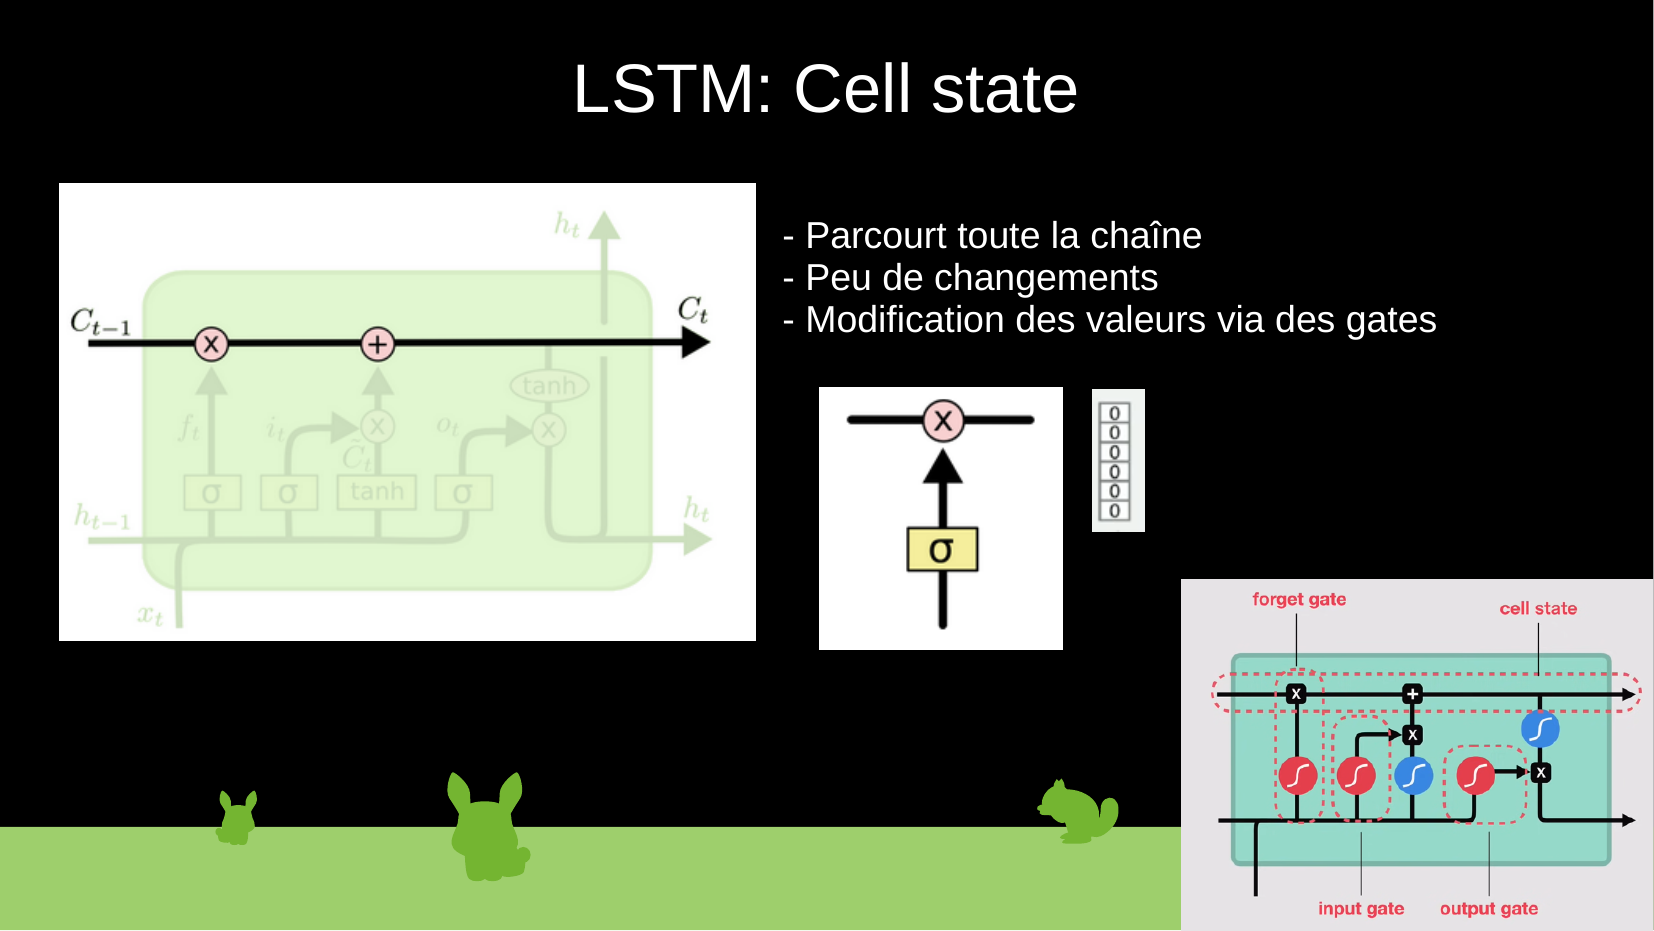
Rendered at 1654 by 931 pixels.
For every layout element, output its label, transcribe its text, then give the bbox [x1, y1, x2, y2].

picture [819, 387, 1063, 650]
picture [59, 183, 756, 641]
text_box - Parcourt toute la chaîne - Peu de changements - Modification des valeurs via des gates [767, 206, 1506, 432]
picture [1092, 389, 1145, 532]
picture [1181, 579, 1654, 931]
title LSTM: Cell state [88, 14, 1565, 163]
